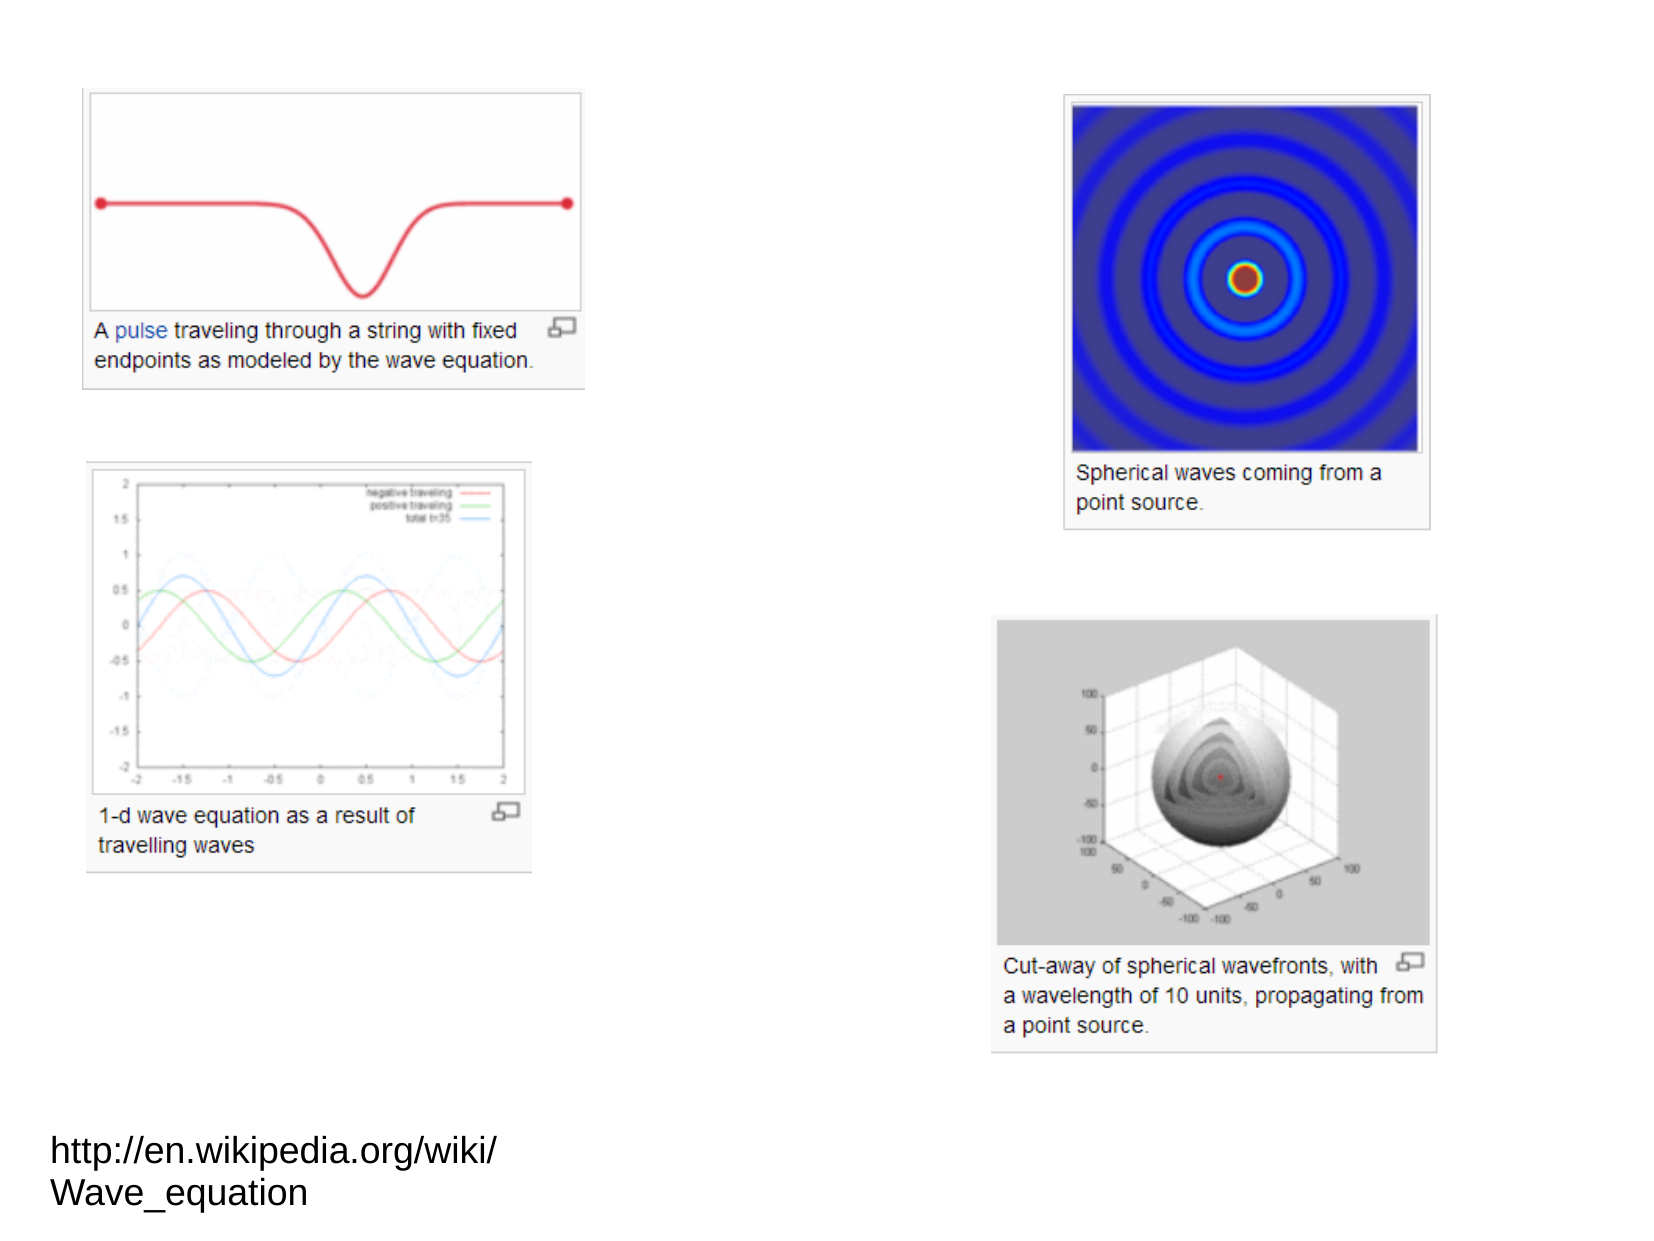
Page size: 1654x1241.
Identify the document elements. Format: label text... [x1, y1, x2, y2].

picture [82, 88, 585, 390]
picture [1062, 94, 1431, 532]
picture [86, 460, 532, 875]
text_box http://en.wikipedia.org/wiki/Wave_equation [35, 1122, 770, 1179]
picture [991, 614, 1441, 1055]
